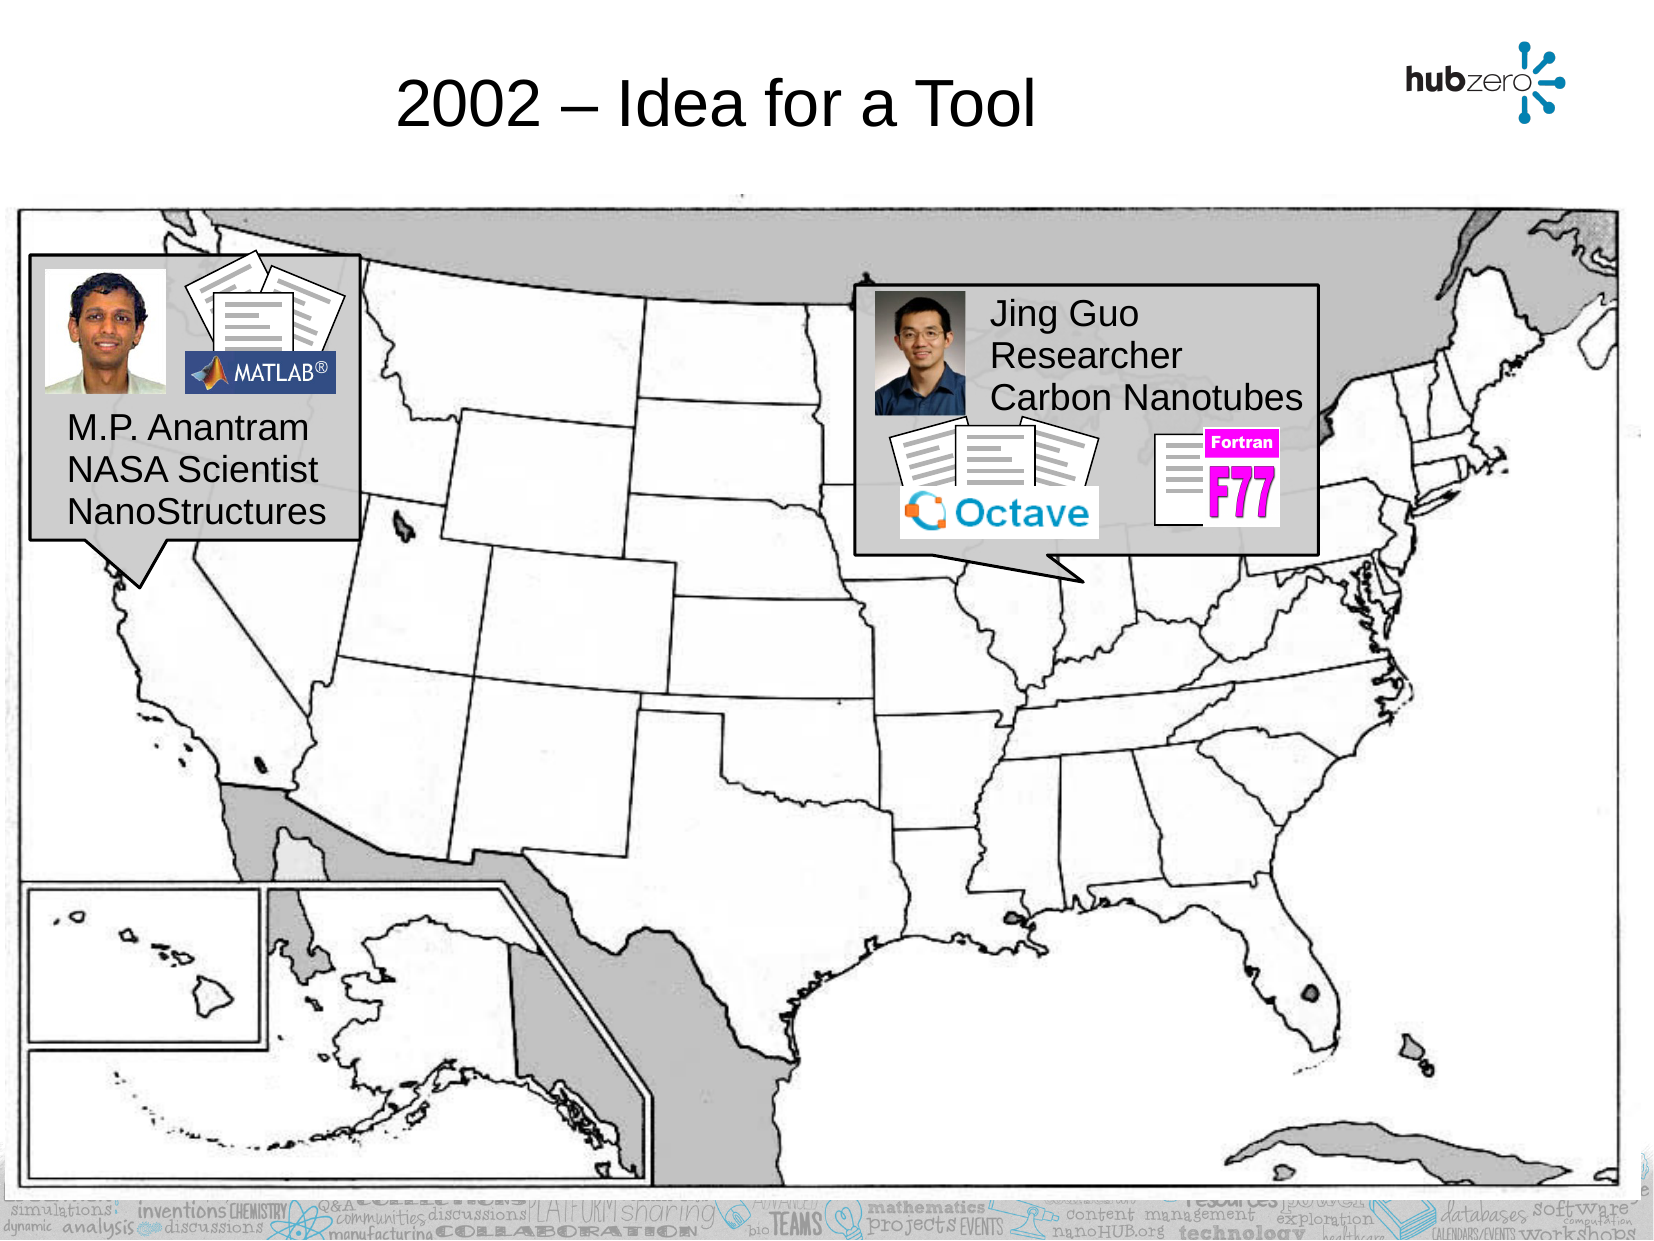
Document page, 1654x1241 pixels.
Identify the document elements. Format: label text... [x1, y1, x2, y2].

picture [1402, 38, 1569, 127]
picture [0, 194, 1654, 1240]
text_box [30, 250, 361, 541]
text_box [85, 541, 167, 588]
title 2002 – Idea for a Tool [82, 46, 1351, 161]
text_box M.P. Anantram NASA Scientist NanoStructures [52, 399, 342, 541]
text_box Jing Guo Researcher Carbon Nanotubes [975, 285, 1319, 426]
text_box [854, 285, 1319, 583]
